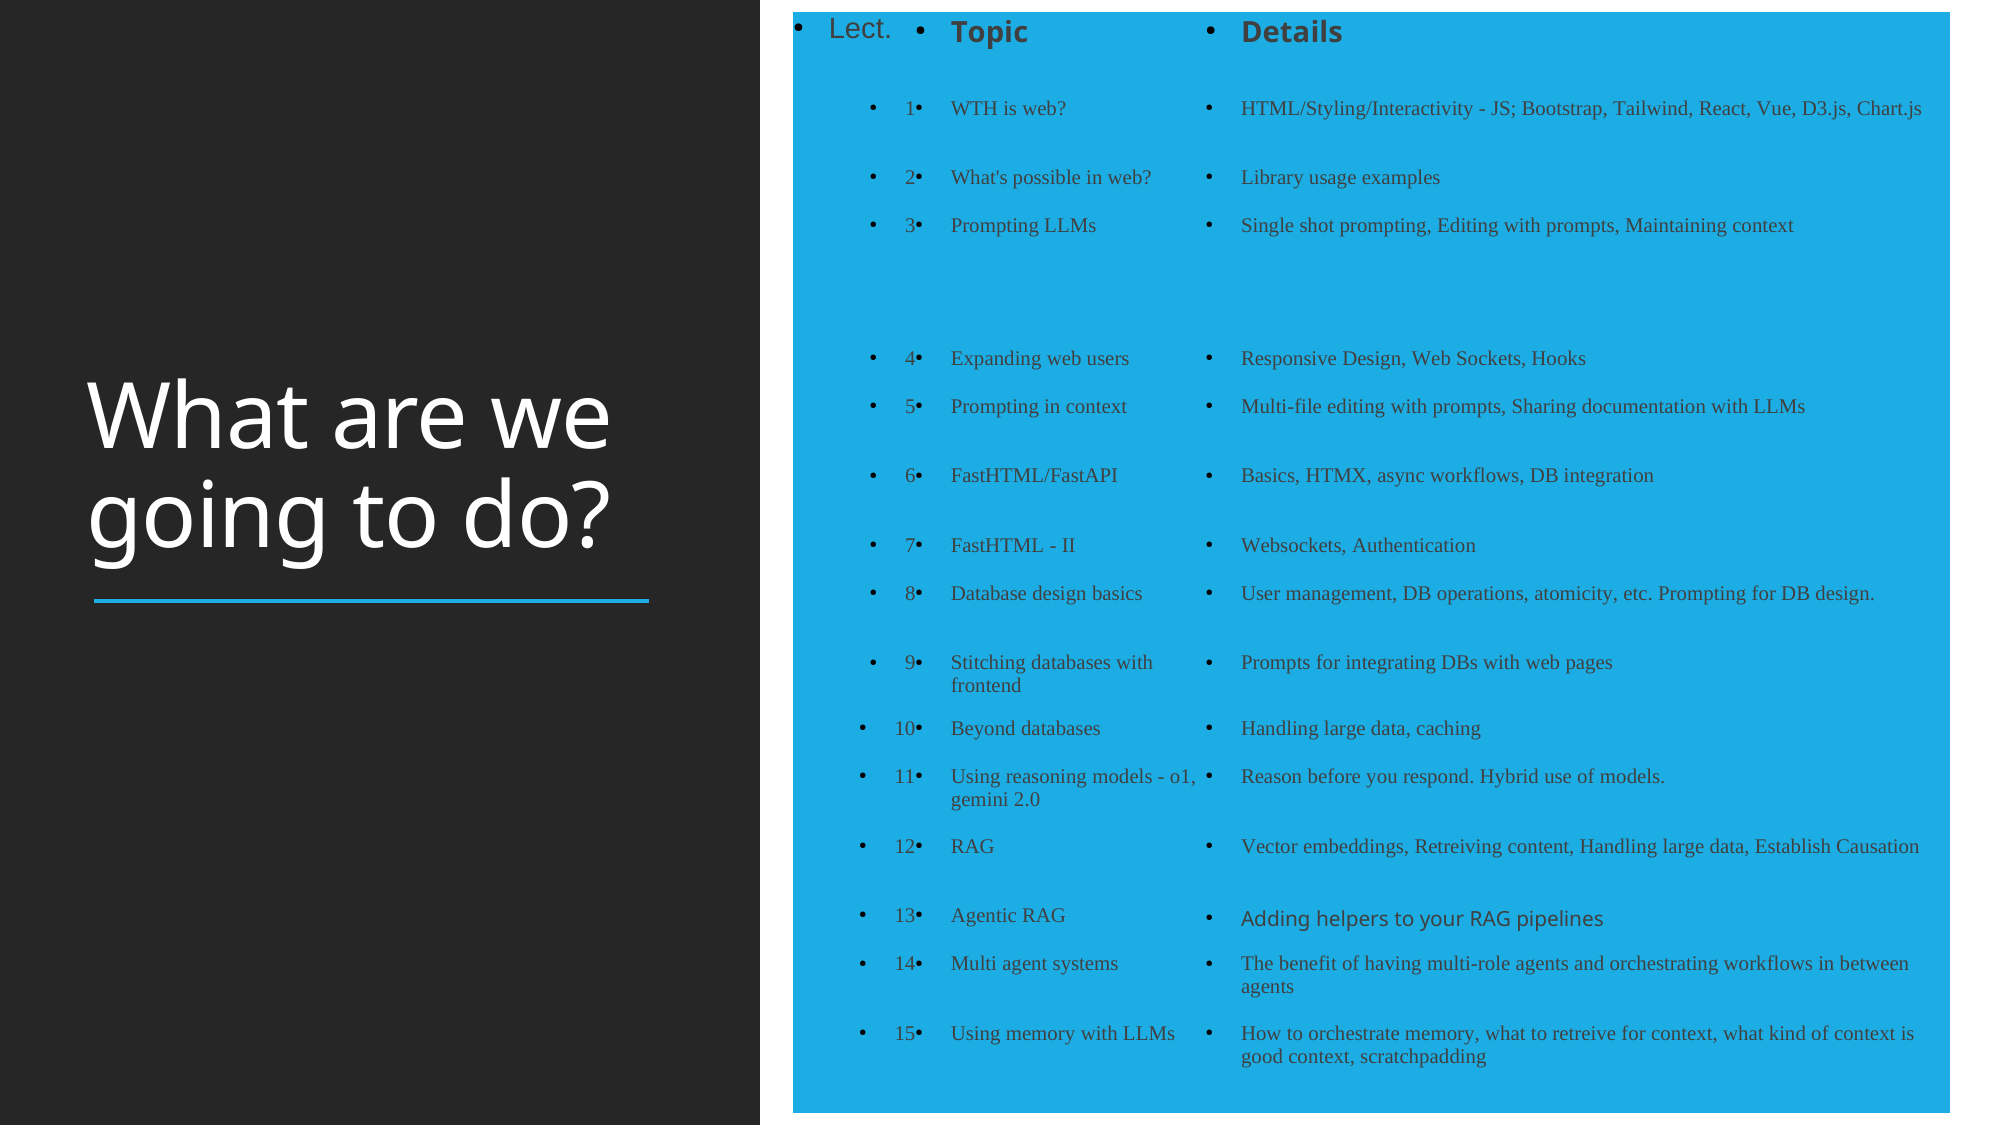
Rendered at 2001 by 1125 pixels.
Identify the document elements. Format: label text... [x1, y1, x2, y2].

table_cell How to orchestrate memory, what to retreive for context, what kind of context is good context, scratchpadding [1206, 1022, 1950, 1113]
table_cell Database design basics [915, 582, 1206, 651]
table_cell 12 [793, 835, 915, 904]
table_cell 7 [793, 534, 915, 582]
table_cell The benefit of having multi-role agents and orchestrating workflows in between agents [1206, 952, 1950, 1022]
table_cell Multi-file editing with prompts, Sharing documentation with LLMs [1206, 395, 1950, 465]
table_cell 4 [793, 347, 915, 395]
table_cell Single shot prompting, Editing with prompts, Maintaining context [1206, 214, 1950, 347]
table_cell 1 [793, 97, 915, 166]
table_cell Expanding web users [915, 347, 1206, 395]
table_cell Using reasoning models - o1, gemini 2.0 [915, 765, 1206, 835]
table_cell Handling large data, caching [1206, 717, 1950, 765]
table_header Lect. [793, 12, 915, 97]
table_cell Vector embeddings, Retreiving content, Handling large data, Establish Causation [1206, 835, 1950, 904]
table_cell Agentic RAG [915, 904, 1206, 952]
text_box [0, 0, 2000, 1125]
table_cell 15 [793, 1022, 915, 1113]
table_cell 10 [793, 717, 915, 765]
table_cell FastHTML - II [915, 534, 1206, 582]
table_cell Using memory with LLMs [915, 1022, 1206, 1113]
table_cell 14 [793, 952, 915, 1022]
table_cell 6 [793, 465, 915, 534]
table_cell 13 [793, 904, 915, 952]
table_cell Multi agent systems [915, 952, 1206, 1022]
table_cell Stitching databases with frontend [915, 651, 1206, 717]
table_cell HTML/Styling/Interactivity - JS; Bootstrap, Tailwind, React, Vue, D3.js, Chart.js [1206, 97, 1950, 166]
table_header Details [1206, 12, 1950, 97]
table_cell 3 [793, 214, 915, 347]
table_header Topic [915, 12, 1206, 97]
table_cell 5 [793, 395, 915, 465]
table_cell Basics, HTMX, async workflows, DB integration [1206, 465, 1950, 534]
table_cell 8 [793, 582, 915, 651]
table_cell User management, DB operations, atomicity, etc. Prompting for DB design. [1206, 582, 1950, 651]
table_cell Prompting LLMs [915, 214, 1206, 347]
table_cell Prompts for integrating DBs with web pages [1206, 651, 1950, 717]
table_cell Library usage examples [1206, 166, 1950, 214]
table_cell Websockets, Authentication [1206, 534, 1950, 582]
table_cell Prompting in context [915, 395, 1206, 465]
table_cell 11 [793, 765, 915, 835]
table_cell FastHTML/FastAPI [915, 465, 1206, 534]
title What are we going to do? [71, 104, 672, 575]
table_cell Reason before you respond. Hybrid use of models. [1206, 765, 1950, 835]
table_cell WTH is web? [915, 97, 1206, 166]
table_cell 9 [793, 651, 915, 717]
table_cell What's possible in web? [915, 166, 1206, 214]
table_cell 2 [793, 166, 915, 214]
table_cell Responsive Design, Web Sockets, Hooks [1206, 347, 1950, 395]
table_cell Adding helpers to your RAG pipelines [1206, 904, 1950, 952]
table_cell Beyond databases [915, 717, 1206, 765]
table_cell RAG [915, 835, 1206, 904]
